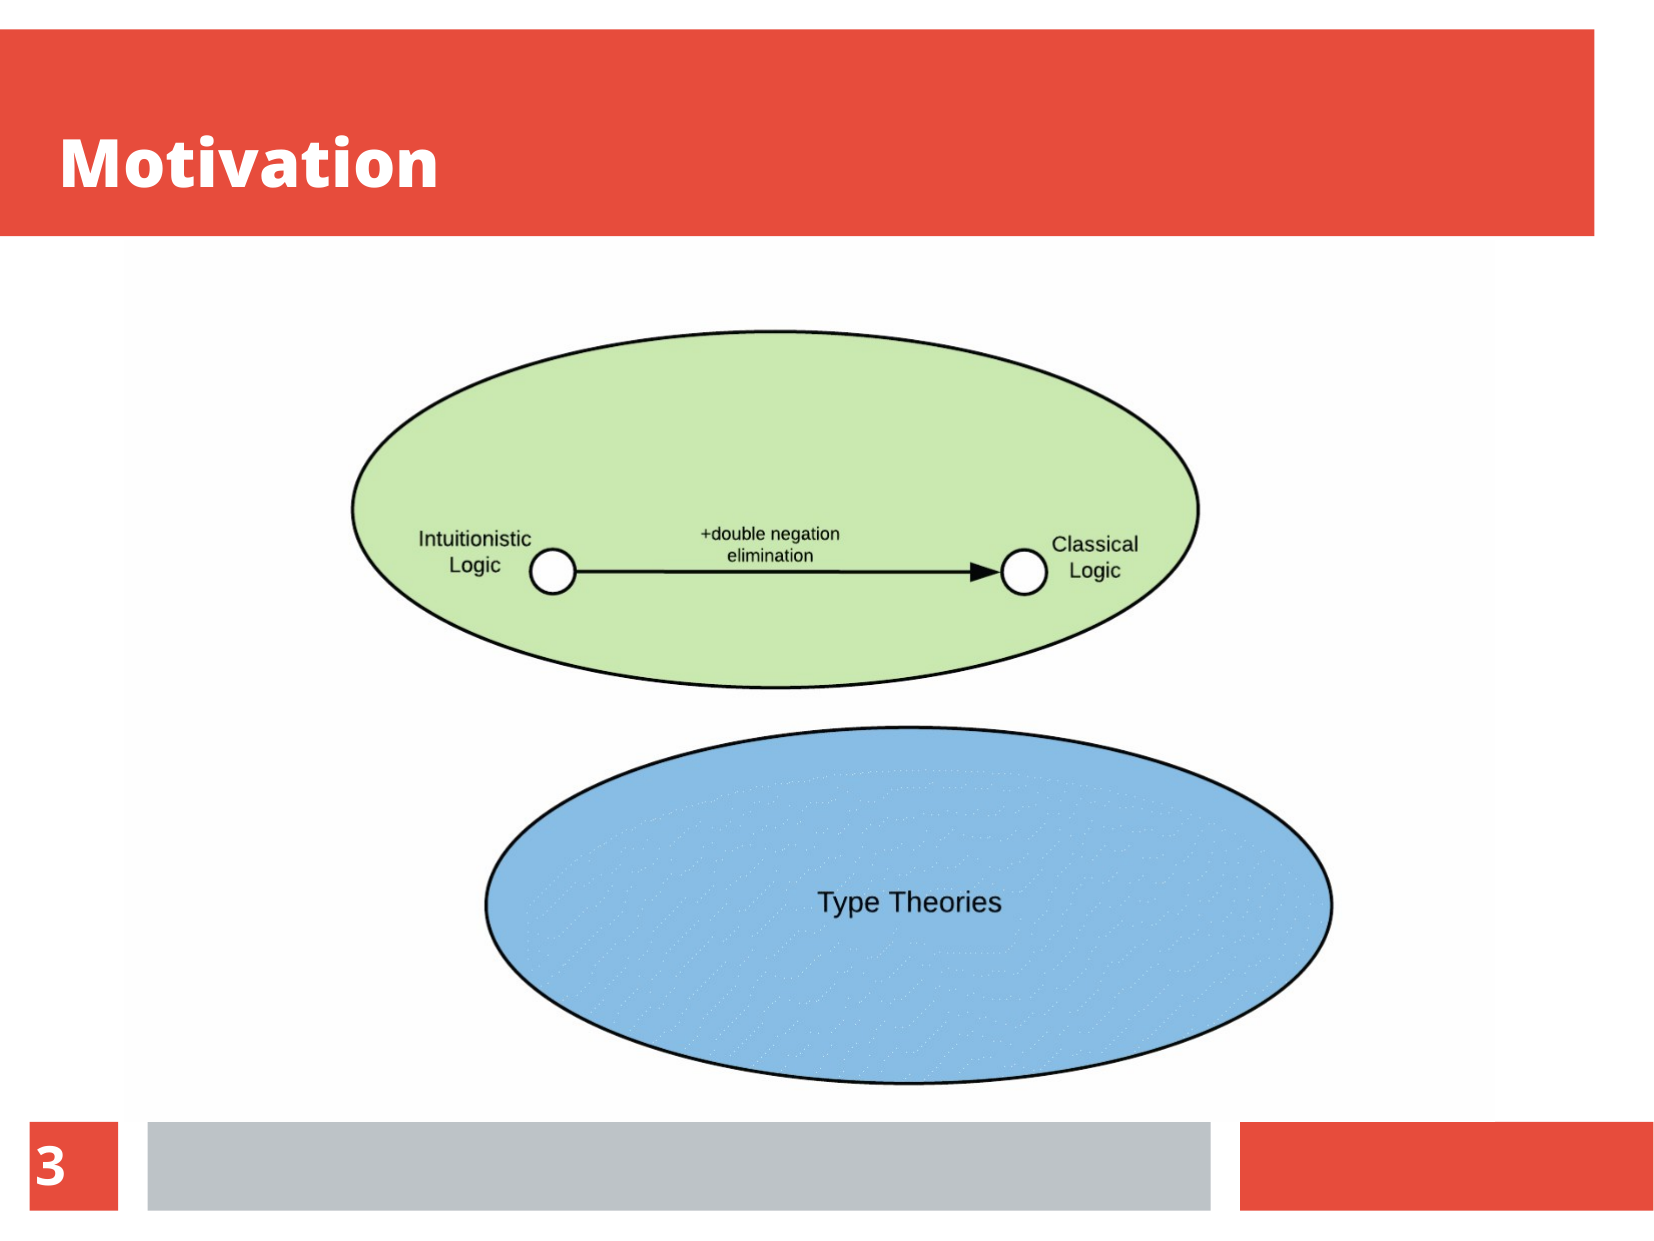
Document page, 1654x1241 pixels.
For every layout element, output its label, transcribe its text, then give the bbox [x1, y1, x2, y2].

picture [124, 240, 1495, 1122]
title Motivation [59, 58, 1595, 207]
text_box 3 [20, 1119, 254, 1210]
